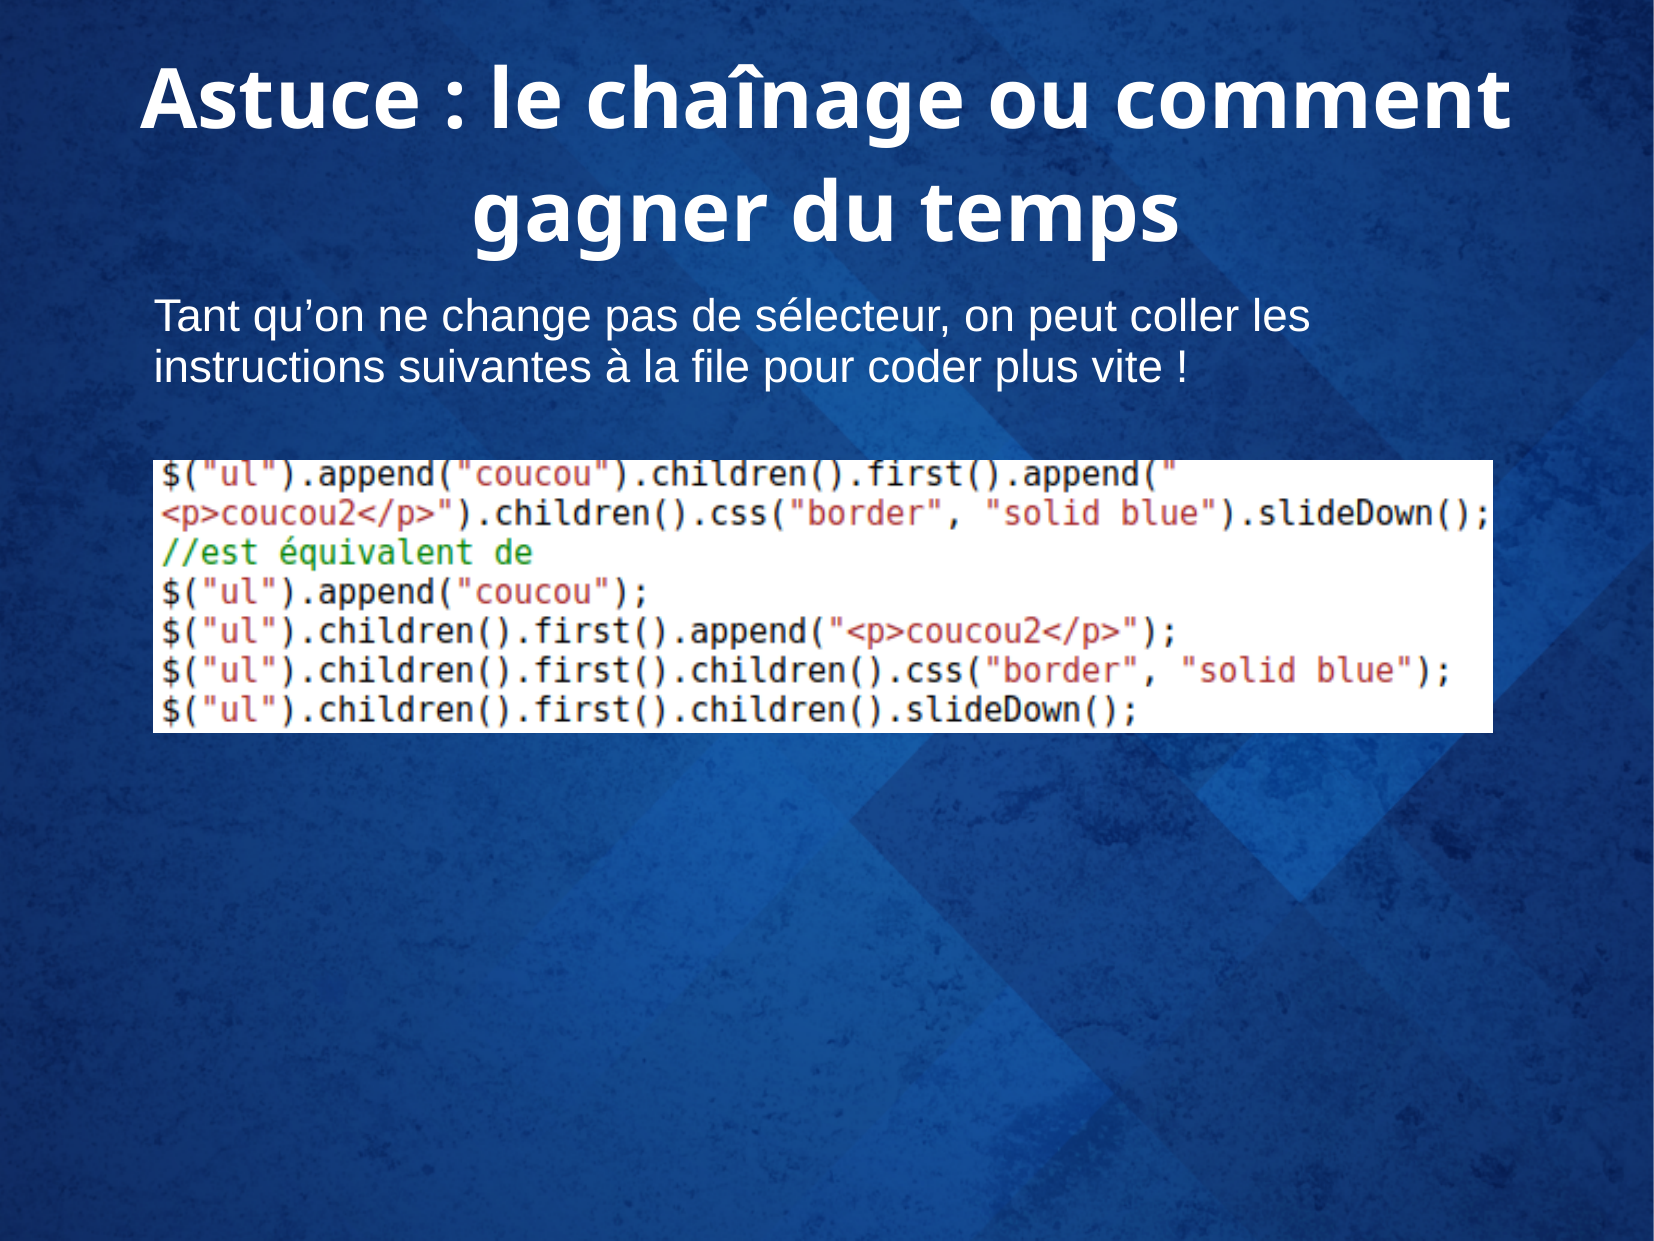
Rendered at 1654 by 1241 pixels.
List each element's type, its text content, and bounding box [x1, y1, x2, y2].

title Astuce : le chaînage ou comment gagner du temps [82, 49, 1571, 257]
picture [0, 0, 1654, 1241]
list Tant qu’on ne change pas de sélecteur, on peut coller les instructions suivantes à la file pour coder plus vite ! [82, 290, 1536, 1010]
